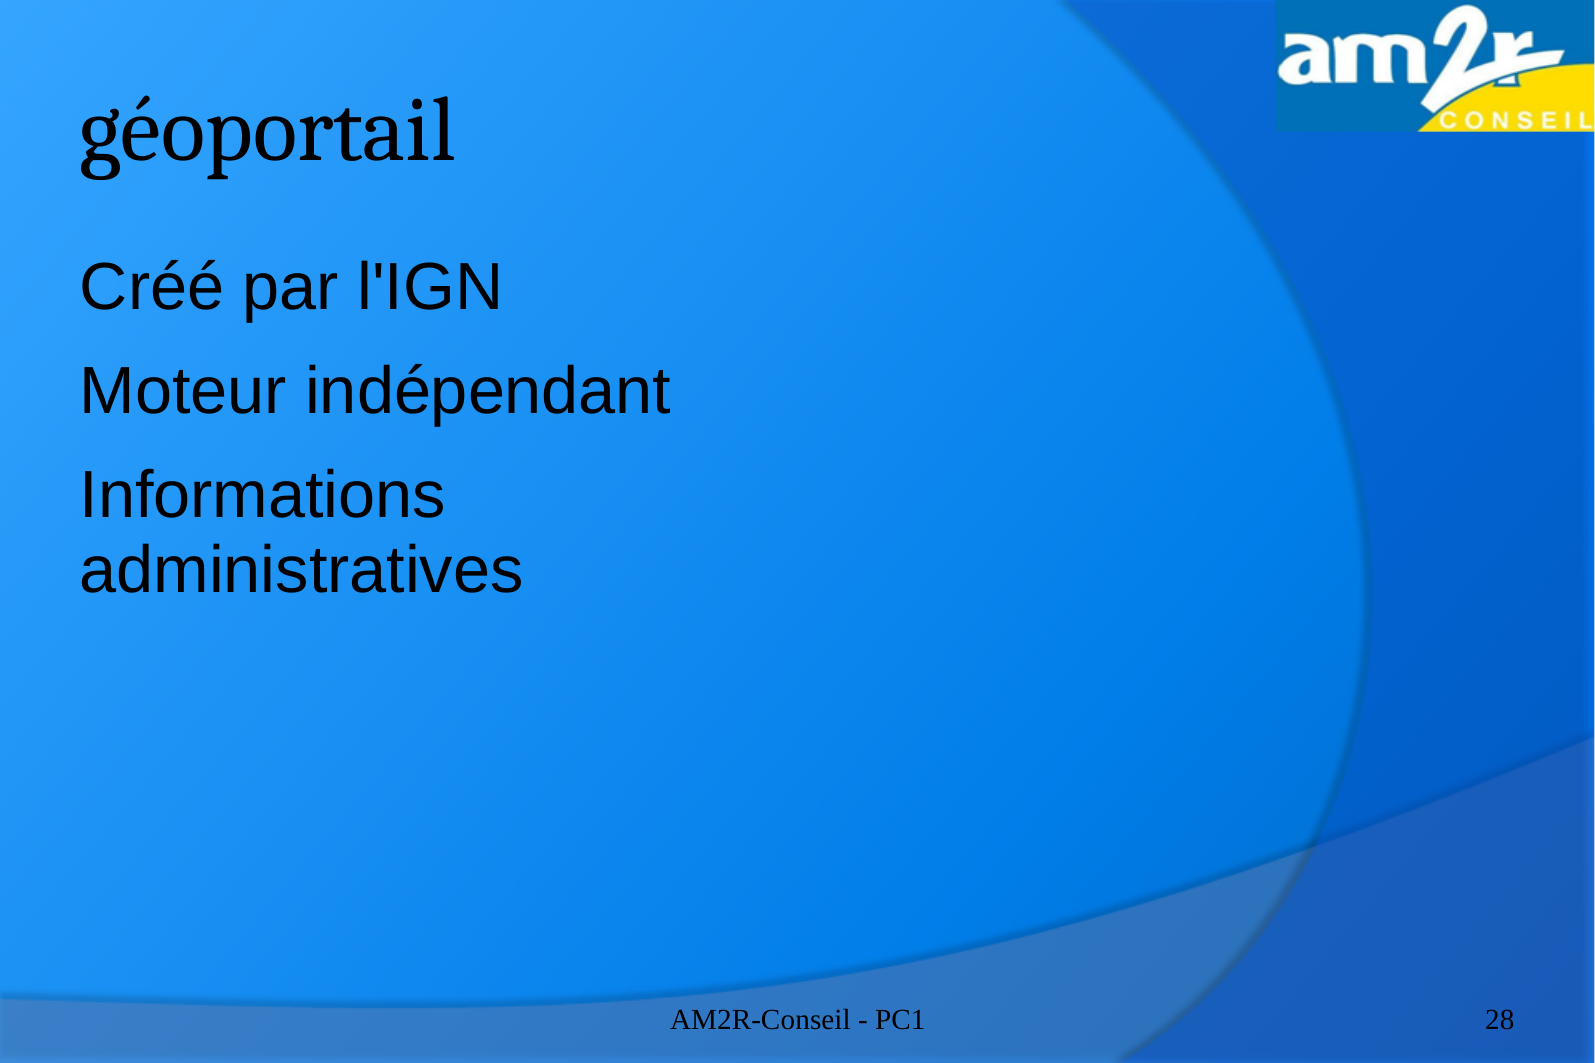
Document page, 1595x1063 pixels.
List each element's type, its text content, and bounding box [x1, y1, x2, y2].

picture [0, 0, 1595, 1063]
title géoportail [79, 42, 1152, 220]
list Créé par l'IGN Moteur indépendant Informations administratives [79, 248, 780, 975]
